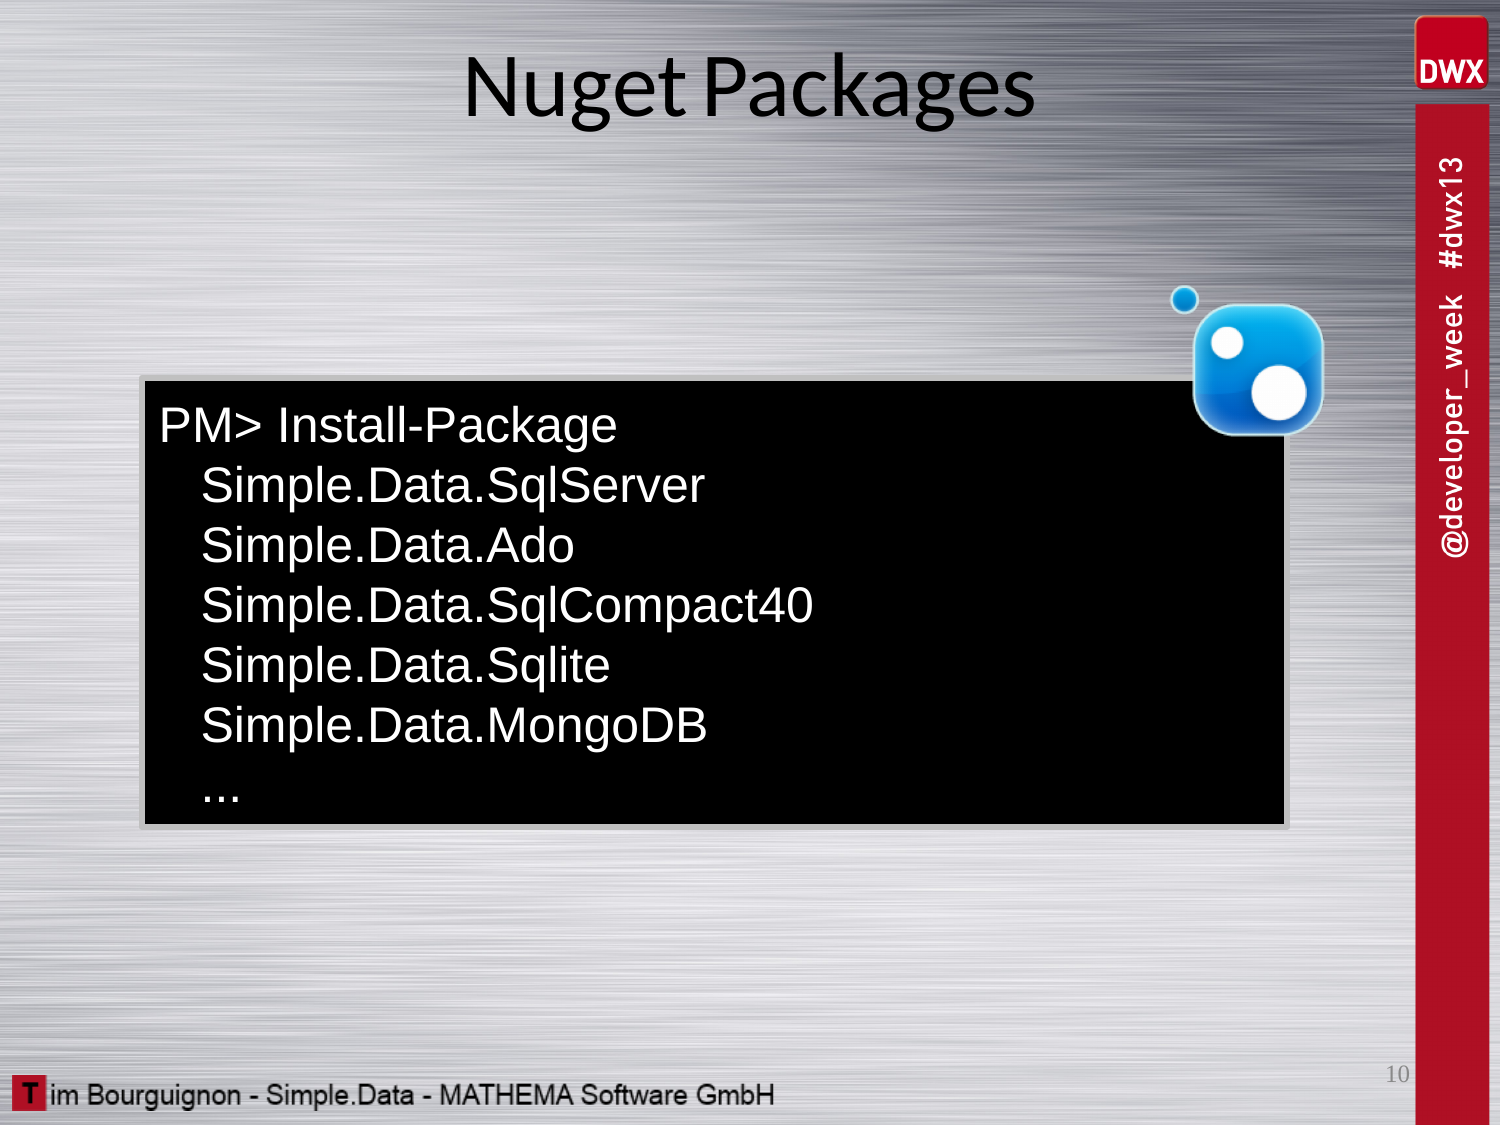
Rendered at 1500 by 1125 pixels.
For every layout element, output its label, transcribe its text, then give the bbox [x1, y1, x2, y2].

title Nuget Packages [75, 0, 1426, 174]
text_box PM> Install-Package Simple.Data.SqlServer Simple.Data.Ado Simple.Data.SqlCompact40 Simple.Data.Sqlite Simple.Data.MongoDB ... [141, 377, 1288, 827]
picture [0, 0, 1500, 1125]
